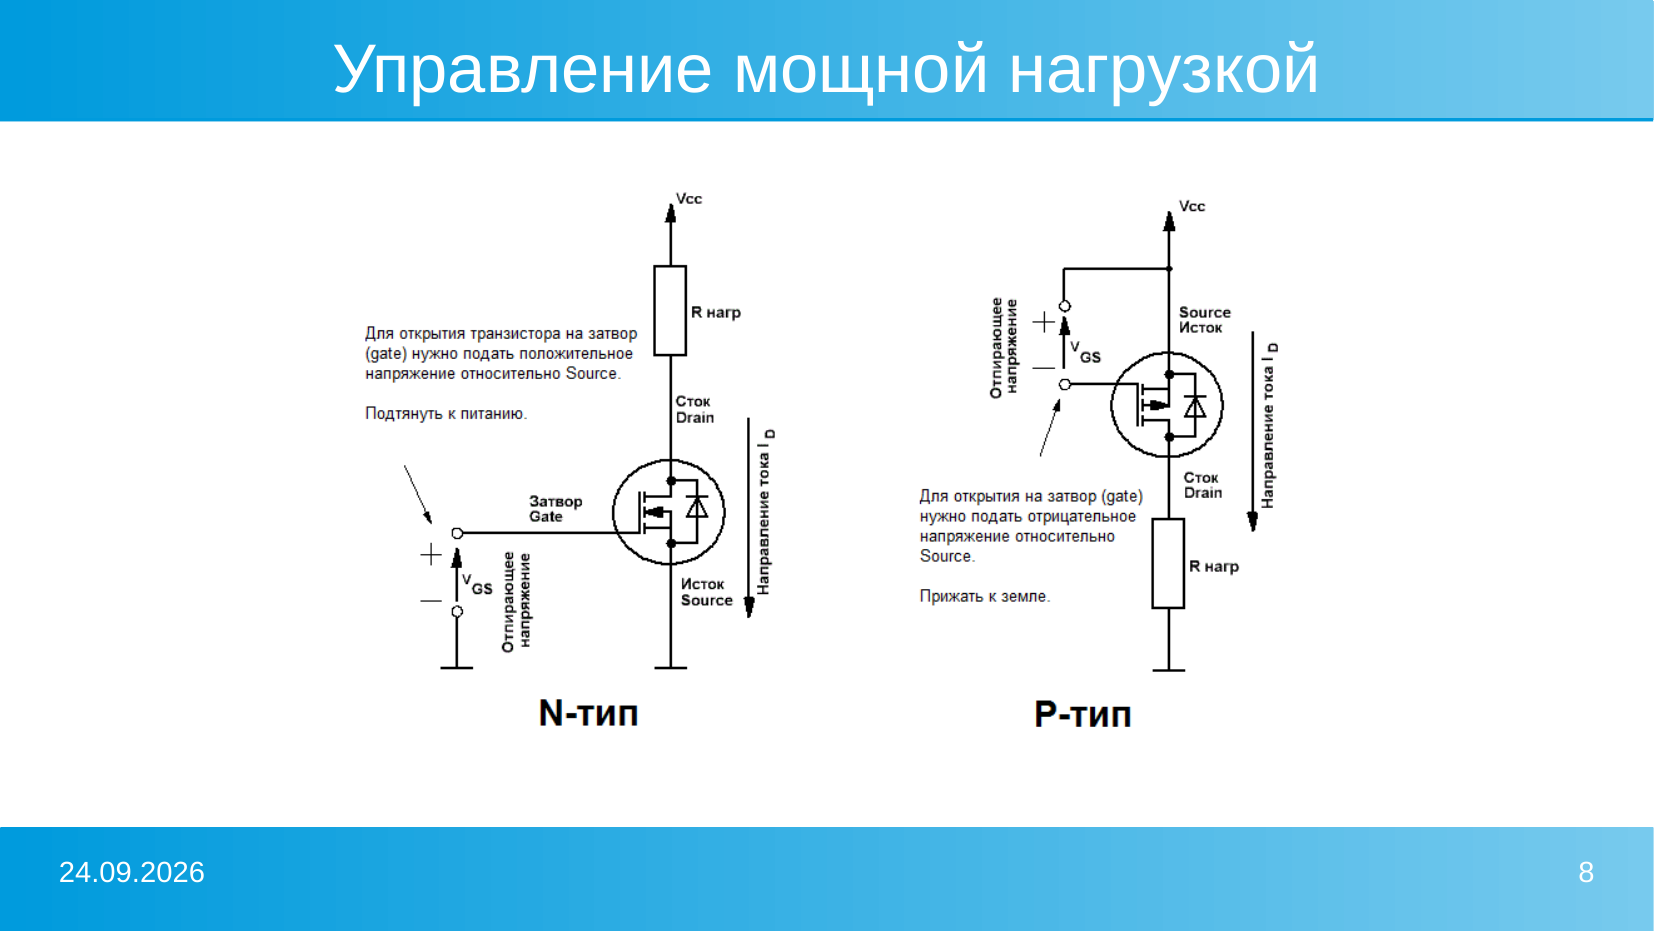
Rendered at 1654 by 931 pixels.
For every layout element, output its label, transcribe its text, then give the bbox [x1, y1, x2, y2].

picture [328, 165, 1323, 762]
title Управление мощной нагрузкой [59, 29, 1595, 108]
